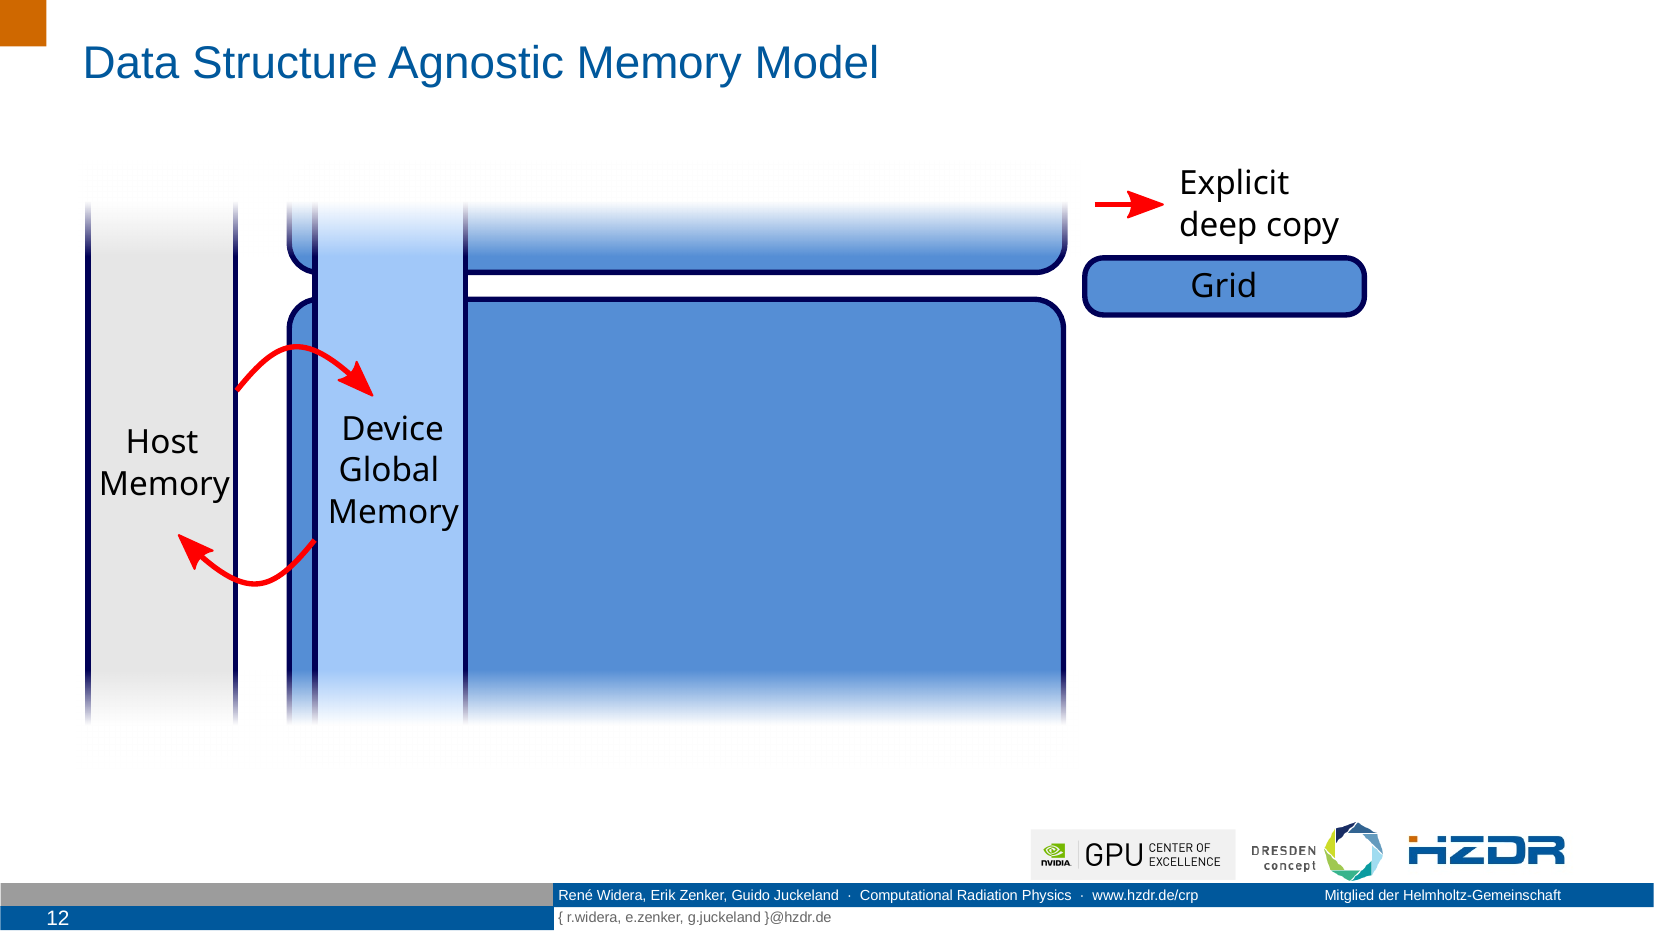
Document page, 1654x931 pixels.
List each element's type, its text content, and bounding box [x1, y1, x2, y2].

picture [76, 160, 1368, 769]
picture [1386, 819, 1582, 881]
picture [1017, 815, 1249, 894]
picture [1252, 822, 1383, 881]
title Data Structure Agnostic Memory Model [82, 37, 1571, 105]
